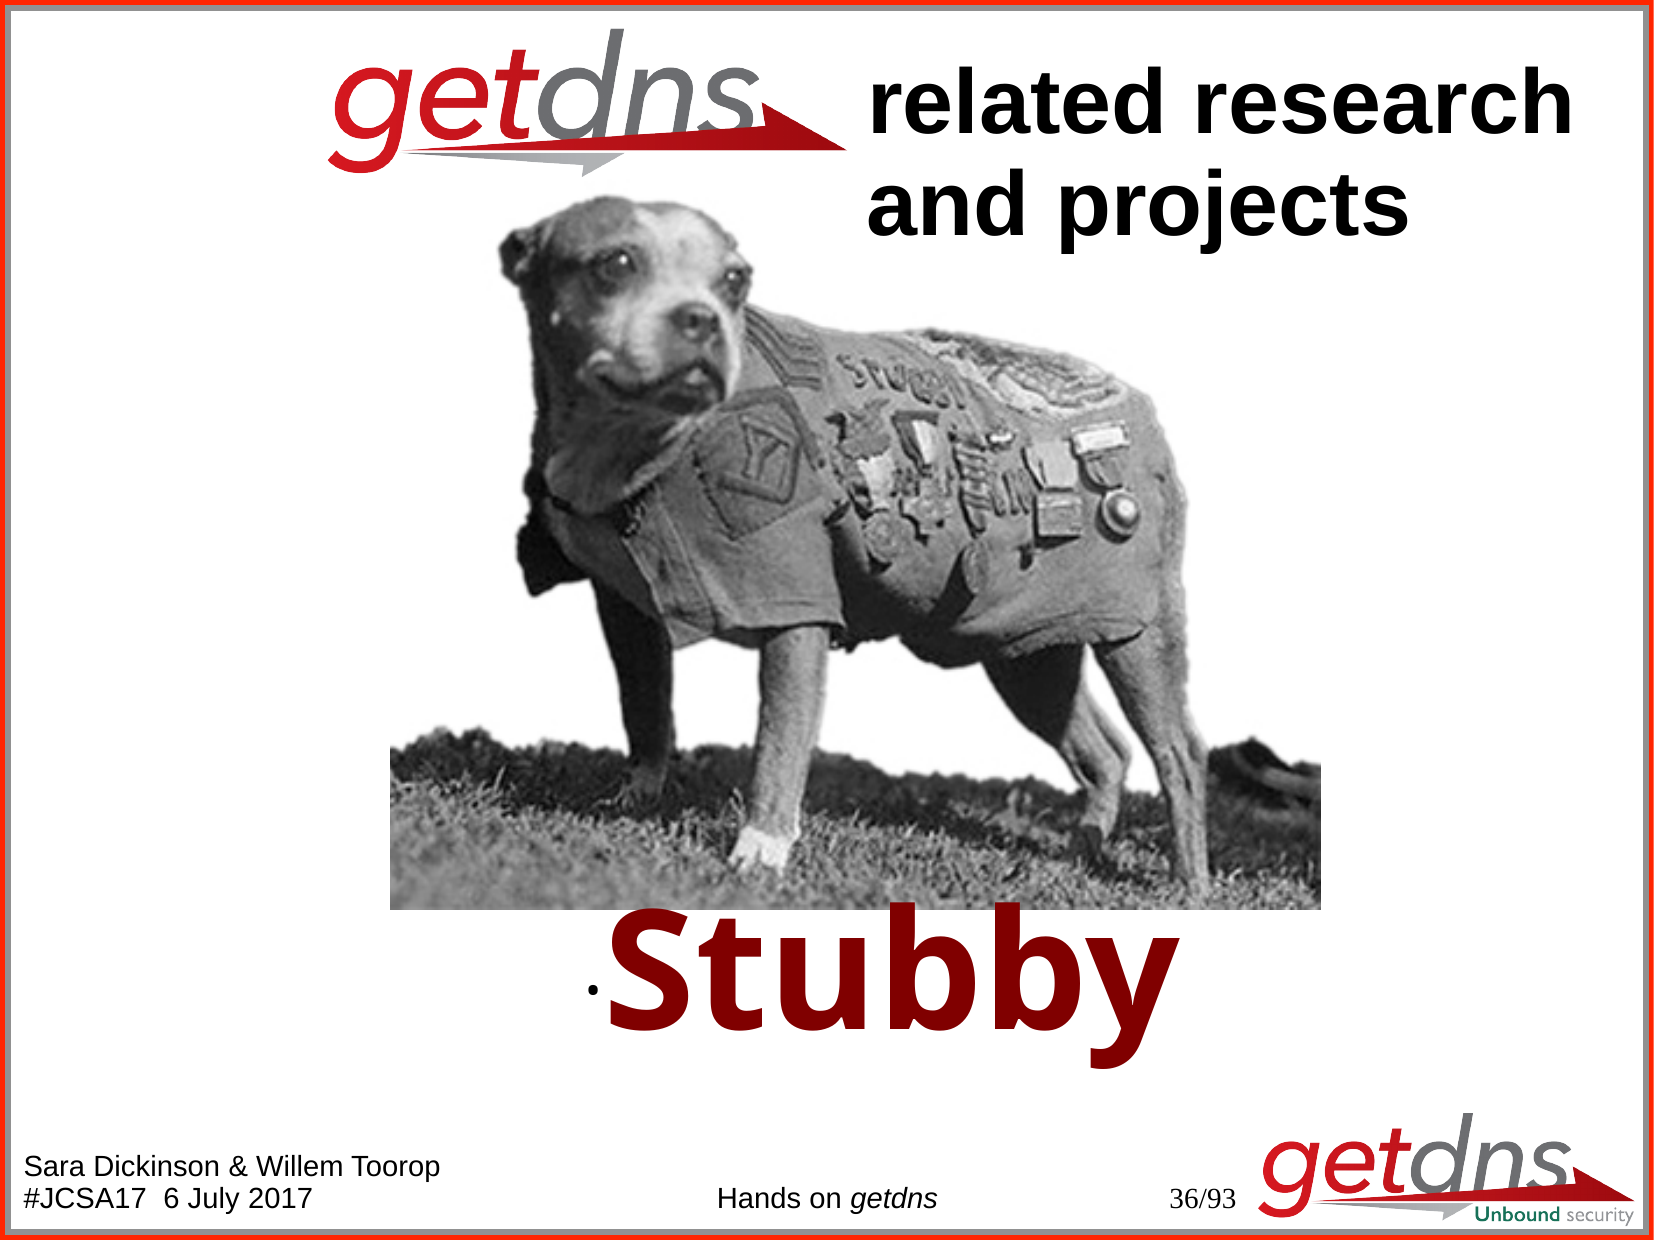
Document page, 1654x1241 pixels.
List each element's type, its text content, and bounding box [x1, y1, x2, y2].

picture [318, 20, 857, 193]
text_box Stubby [550, 844, 1215, 1117]
picture [1251, 1107, 1642, 1232]
picture [390, 257, 1321, 910]
title related research and projects [324, 49, 1642, 257]
